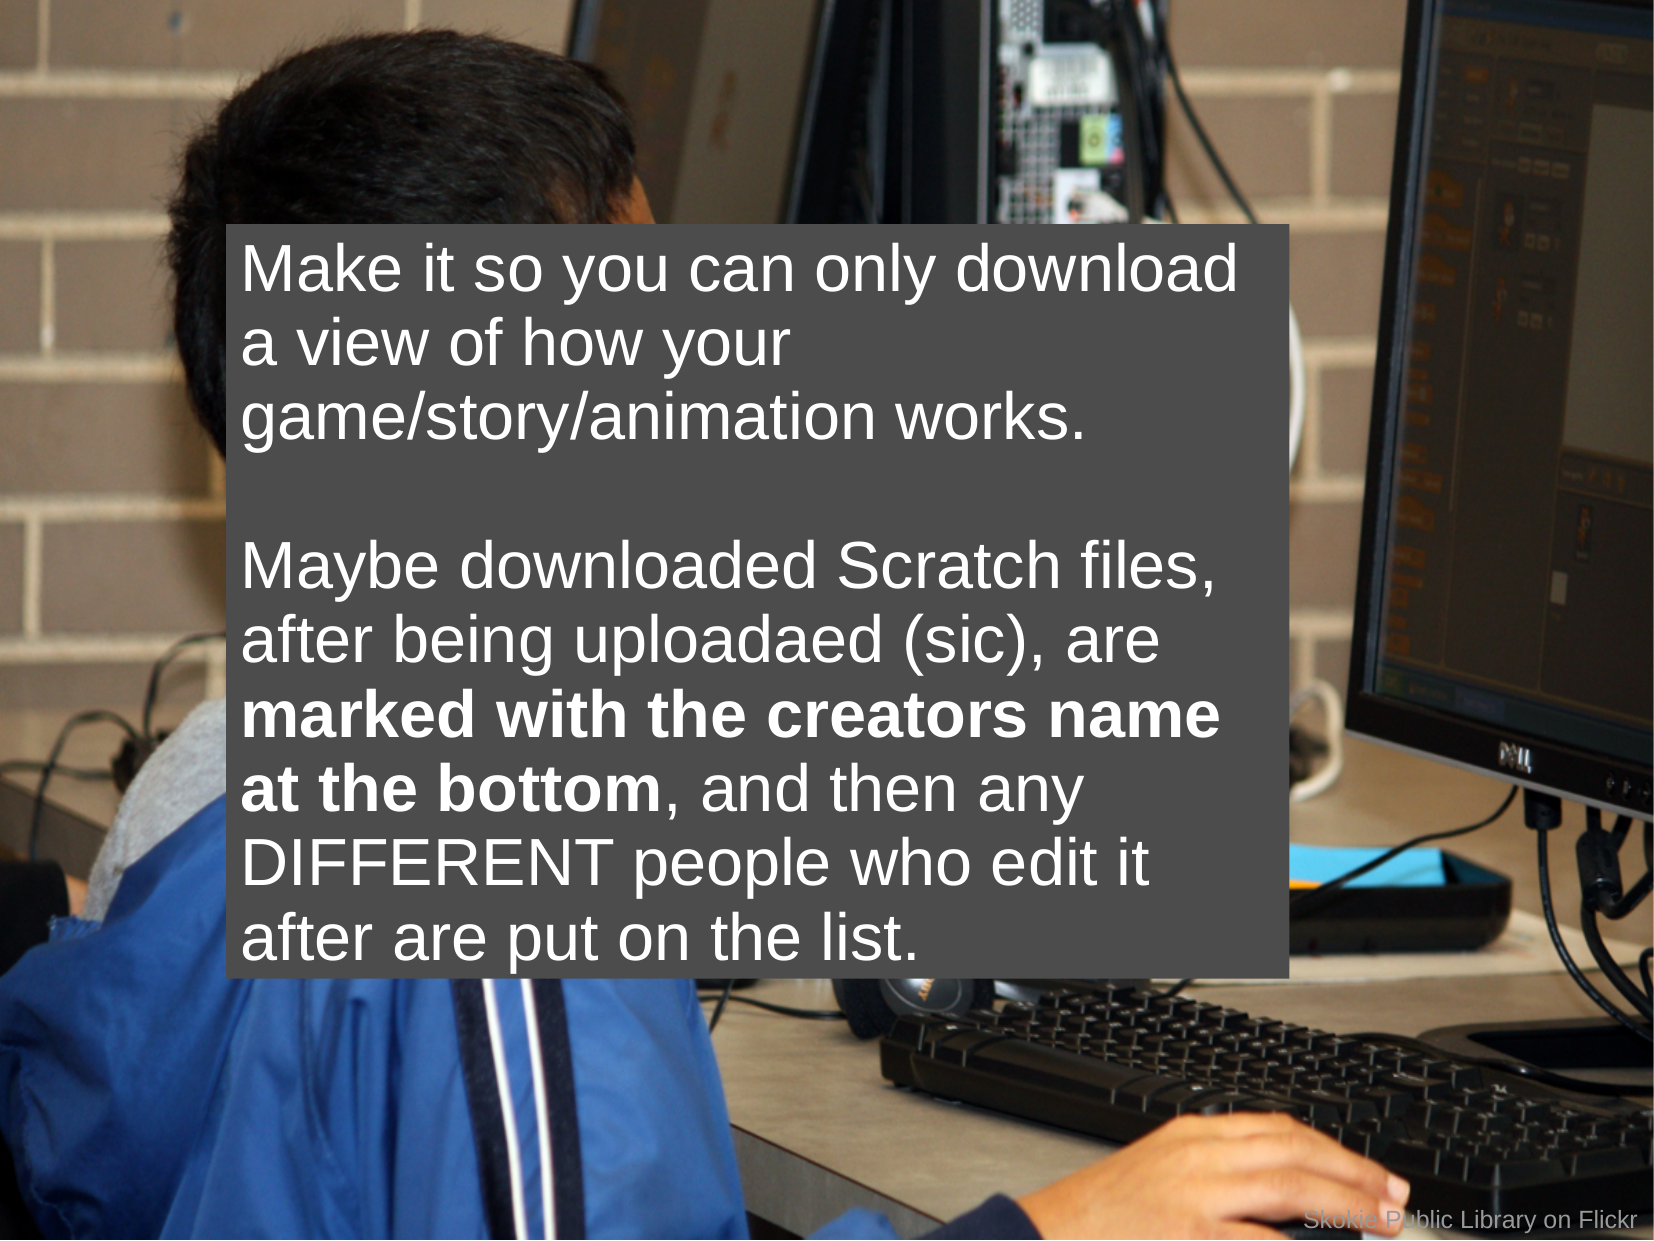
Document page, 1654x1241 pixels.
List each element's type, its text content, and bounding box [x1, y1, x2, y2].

text_box Skokie Public Library on Flickr [1271, 1199, 1654, 1241]
picture [0, 0, 1654, 1241]
text_box Make it so you can only download a view of how your game/story/animation works. Maybe downloaded Scratch files, after being uploadaed (sic), are marked with the creators name at the bottom, and then any DIFFERENT people who edit it after are put on the list. [226, 224, 1290, 979]
